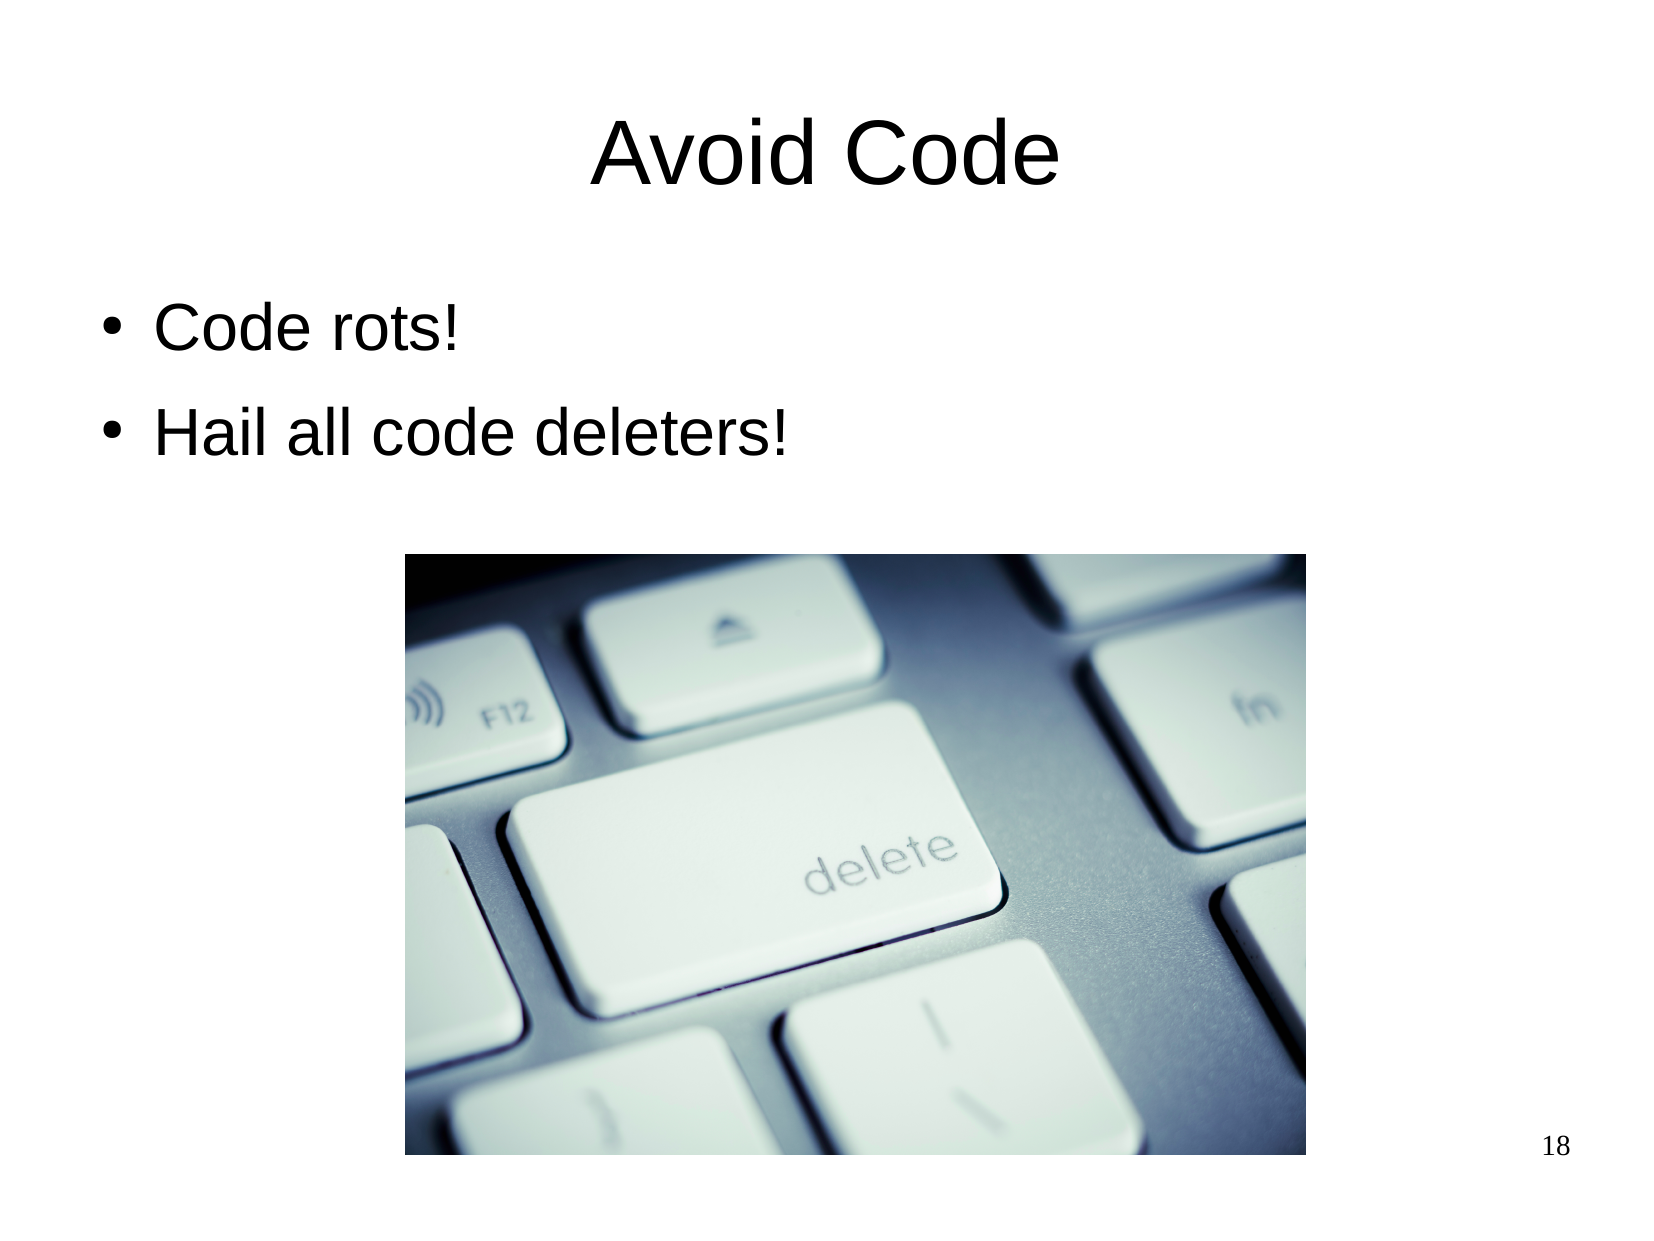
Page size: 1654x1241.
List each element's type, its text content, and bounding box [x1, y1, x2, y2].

list Code rots! Hail all code deleters! [82, 290, 1571, 1010]
title Avoid Code [82, 49, 1571, 257]
picture [405, 554, 1306, 1155]
